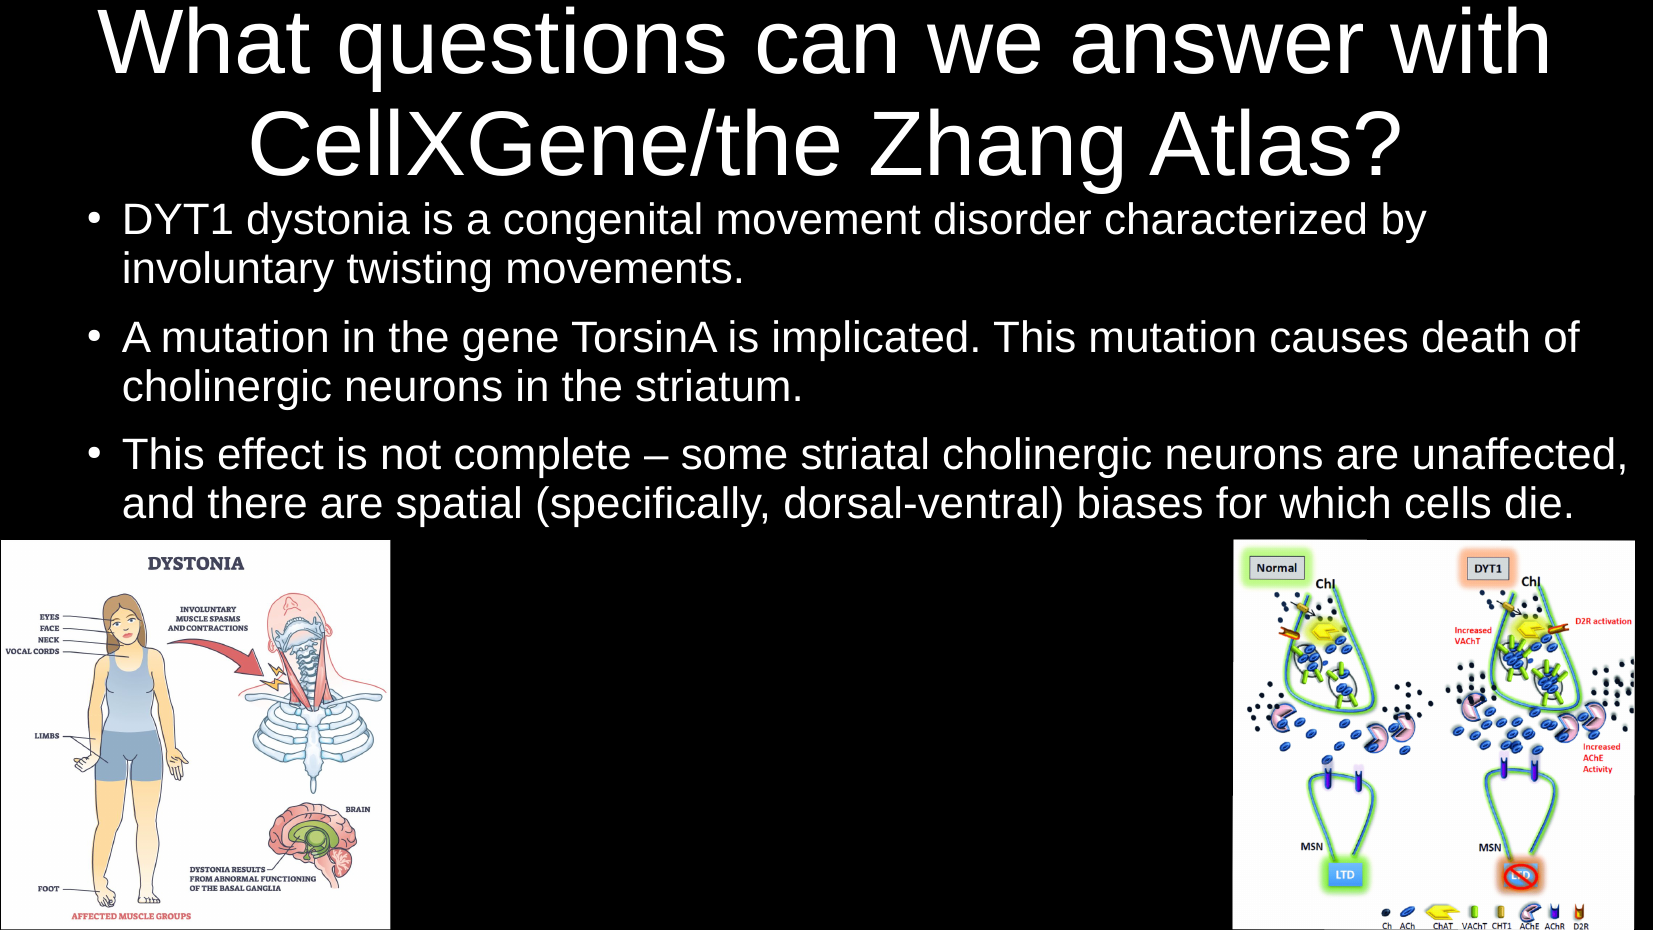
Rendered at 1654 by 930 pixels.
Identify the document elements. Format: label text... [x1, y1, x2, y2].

list DYT1 dystonia is a congenital movement disorder characterized by involuntary twisting movements. A mutation in the gene TorsinA is implicated. This mutation causes death of cholinergic neurons in the striatum. This effect is not complete – some striatal cholinergic neurons are unaffected, and there are spatial (specifically, dorsal-ventral) biases for which cells die. [75, 194, 1653, 540]
title What questions can we answer with CellXGene/the Zhang Atlas? [82, 0, 1571, 194]
picture [0, 539, 391, 930]
picture [1232, 539, 1635, 930]
